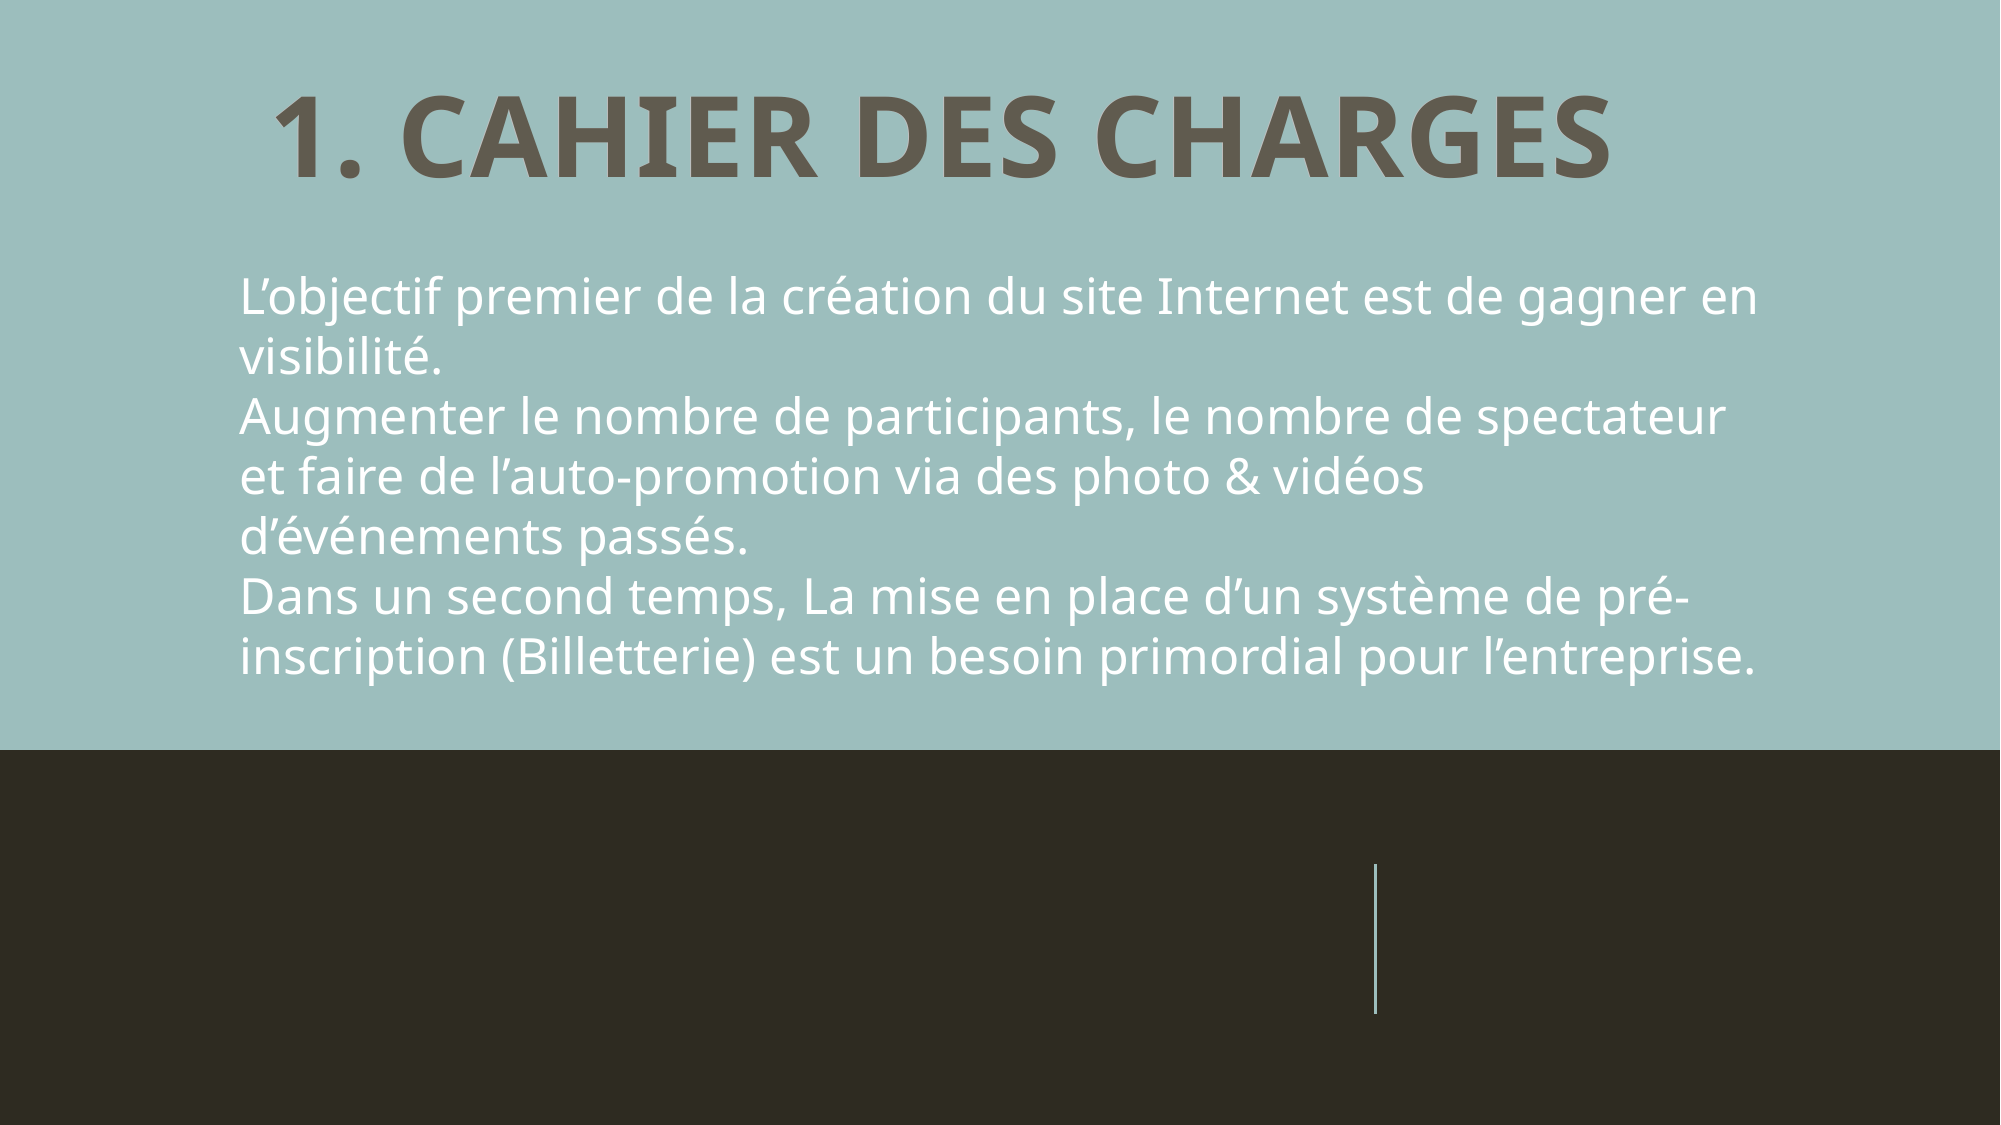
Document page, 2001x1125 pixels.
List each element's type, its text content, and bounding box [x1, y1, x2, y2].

text_box 1. CAHIER DES CHARGES [248, 58, 1668, 208]
text_box L’objectif premier de la création du site Internet est de gagner en visibilité. Augmenter le nombre de participants, le nombre de spectateur et faire de l’auto-promotion via des photo & vidéos d’événements passés. Dans un second temps, La mise en place d’un système de pré-inscription (Billetterie) est un besoin primordial pour l’entreprise. [224, 257, 1776, 637]
